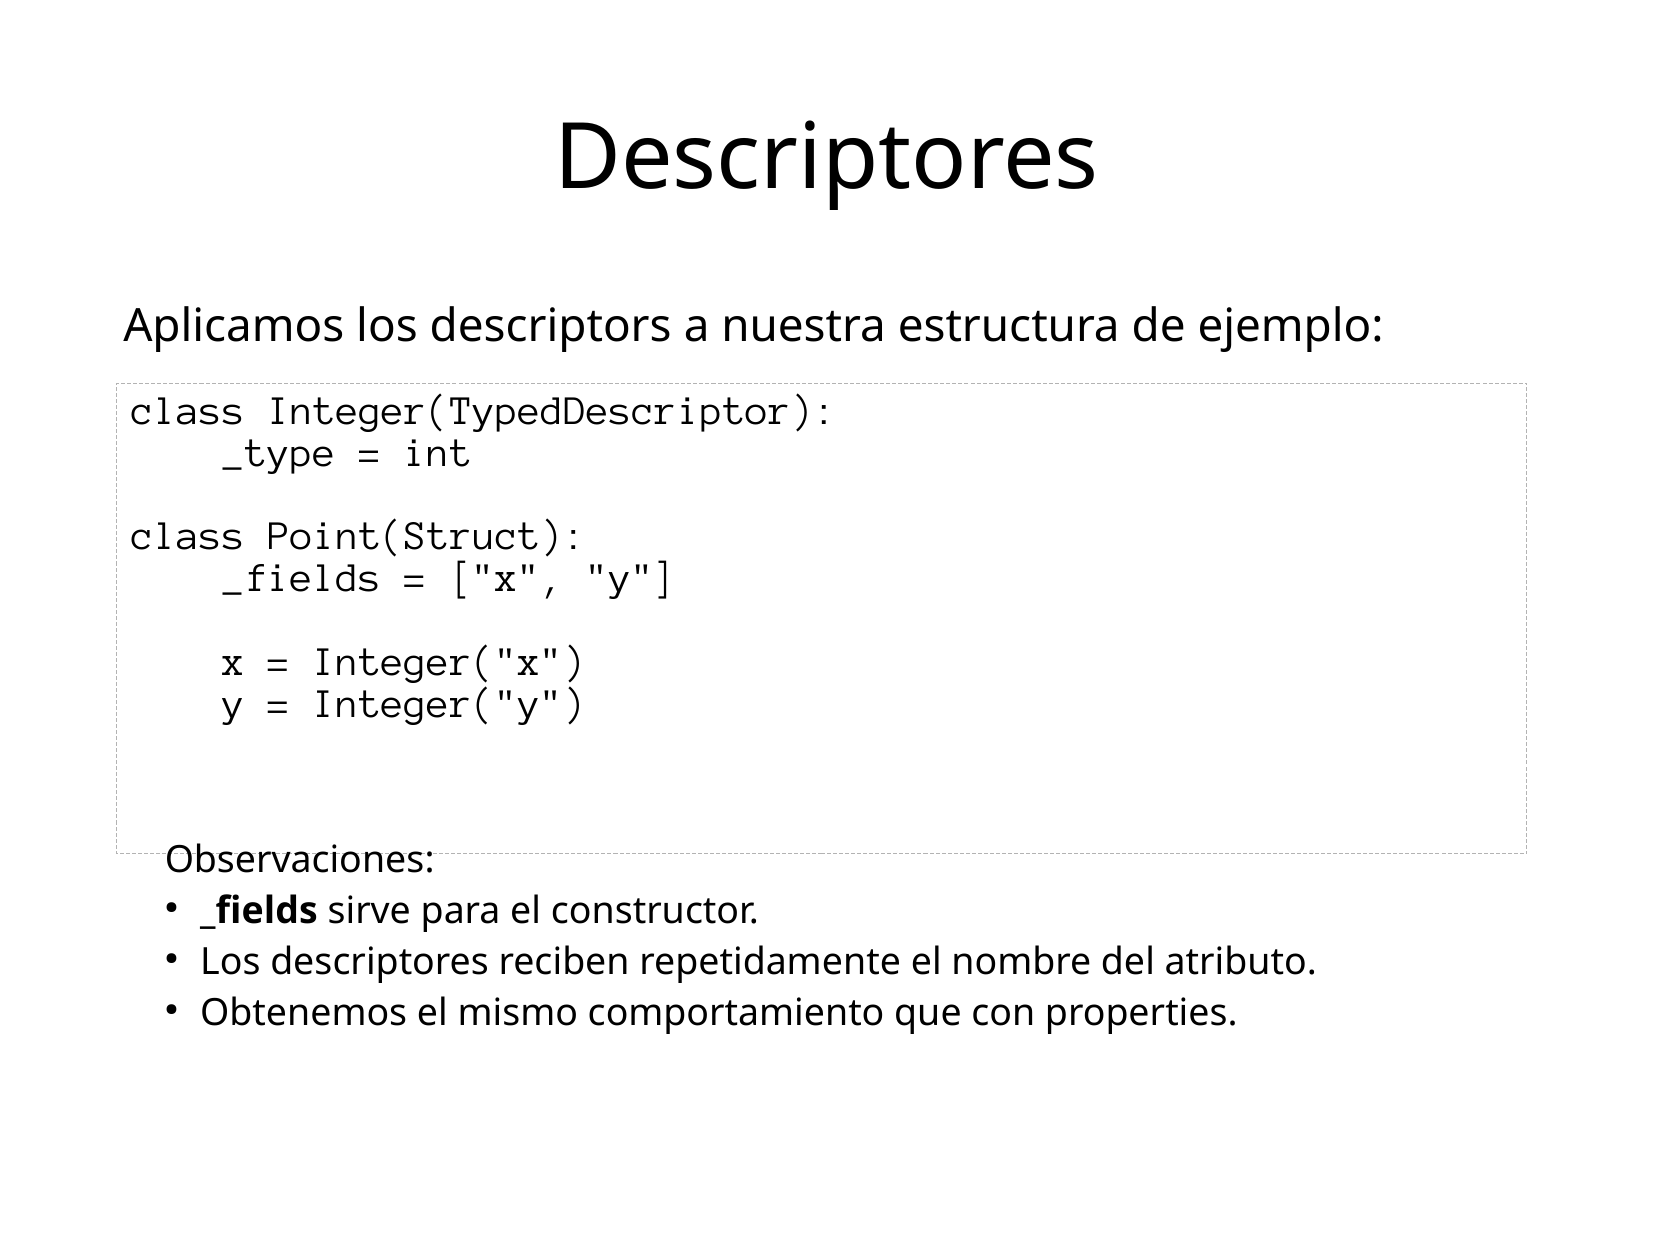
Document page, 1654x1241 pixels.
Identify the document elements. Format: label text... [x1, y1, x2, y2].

title Descriptores [82, 49, 1571, 257]
text_box class Integer(TypedDescriptor): _type = int class Point(Struct): _fields = ["x", "y"] x = Integer("x") y = Integer("y") [116, 383, 1527, 759]
text_box Aplicamos los descriptors a nuestra estructura de ejemplo: [108, 285, 1459, 361]
text_box Observaciones: _fields sirve para el constructor. Los descriptores reciben repetidamente el nombre del atributo. Obtenemos el mismo comportamiento que con properties. [150, 825, 1516, 1039]
